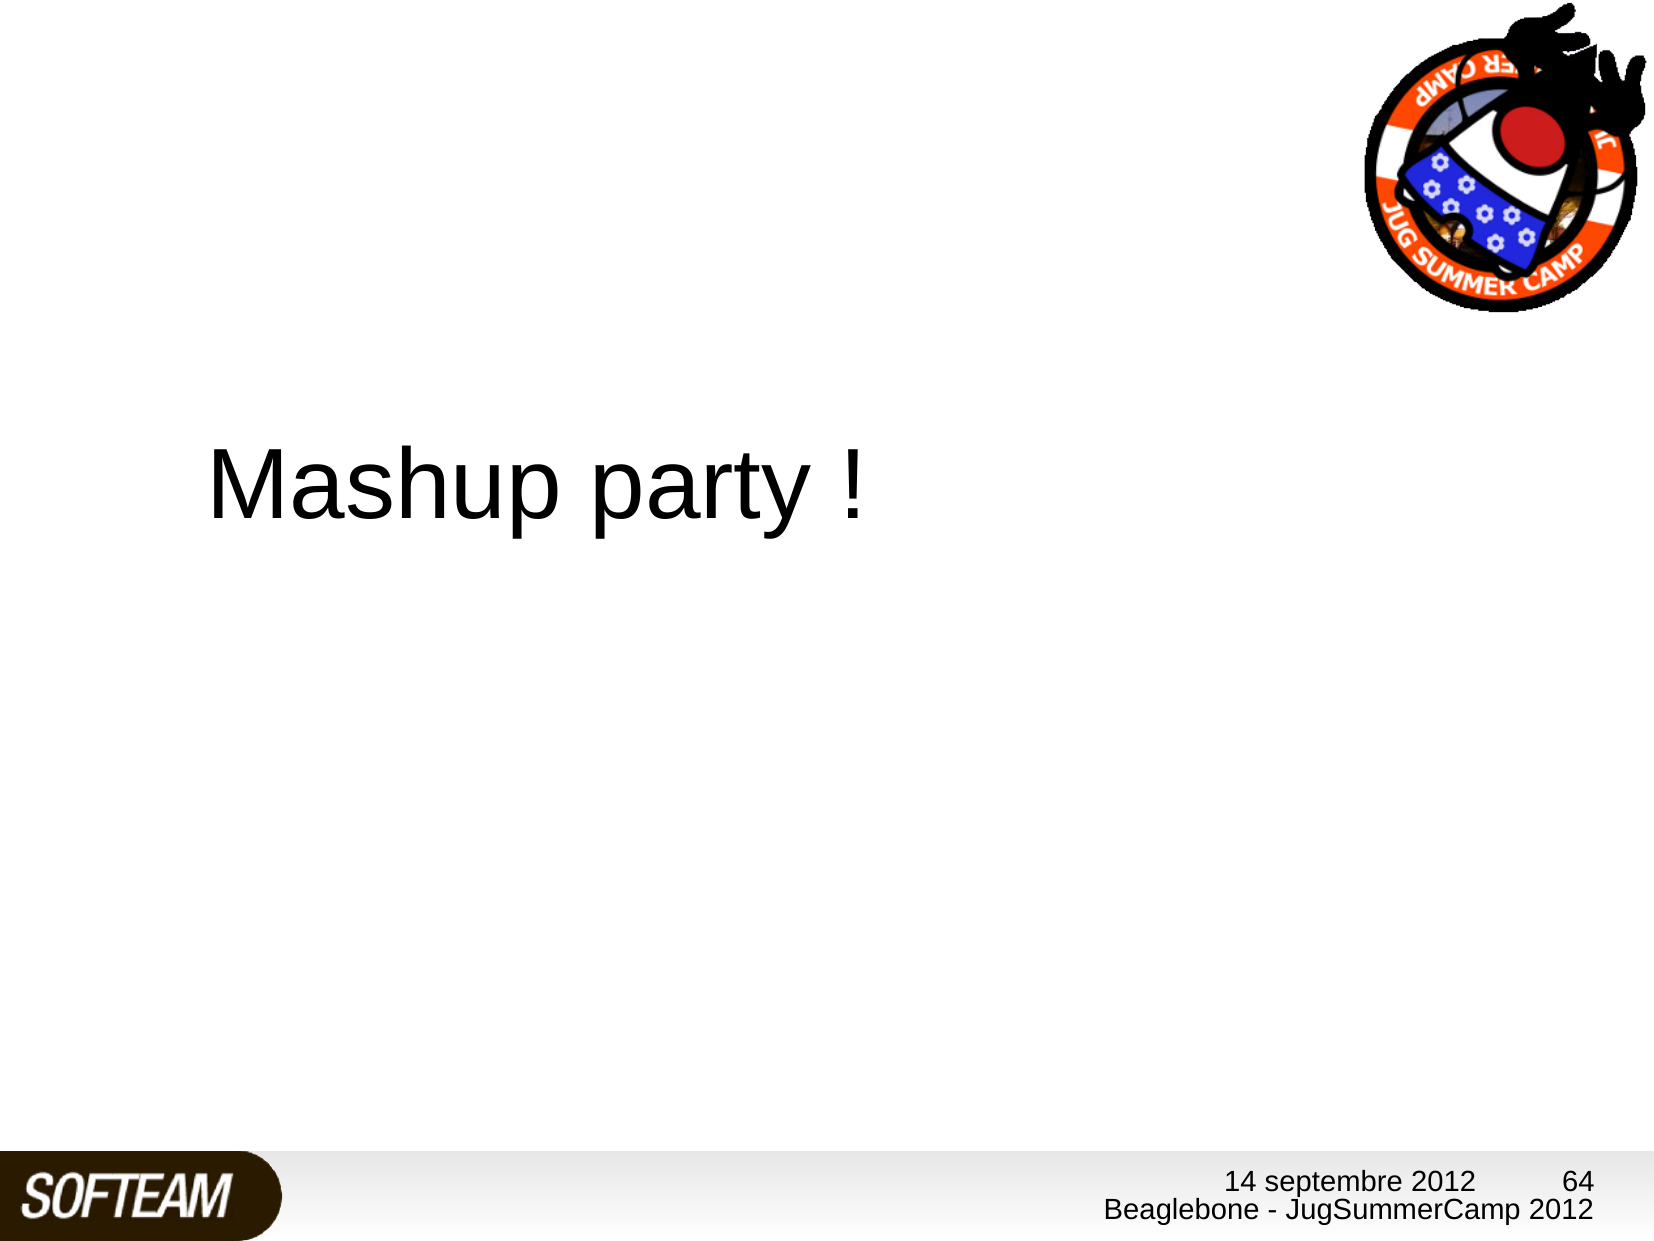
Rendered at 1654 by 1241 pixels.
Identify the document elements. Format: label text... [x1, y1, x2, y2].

title Mashup party ! [206, 395, 1477, 573]
picture [1358, 0, 1654, 323]
picture [0, 1151, 286, 1241]
